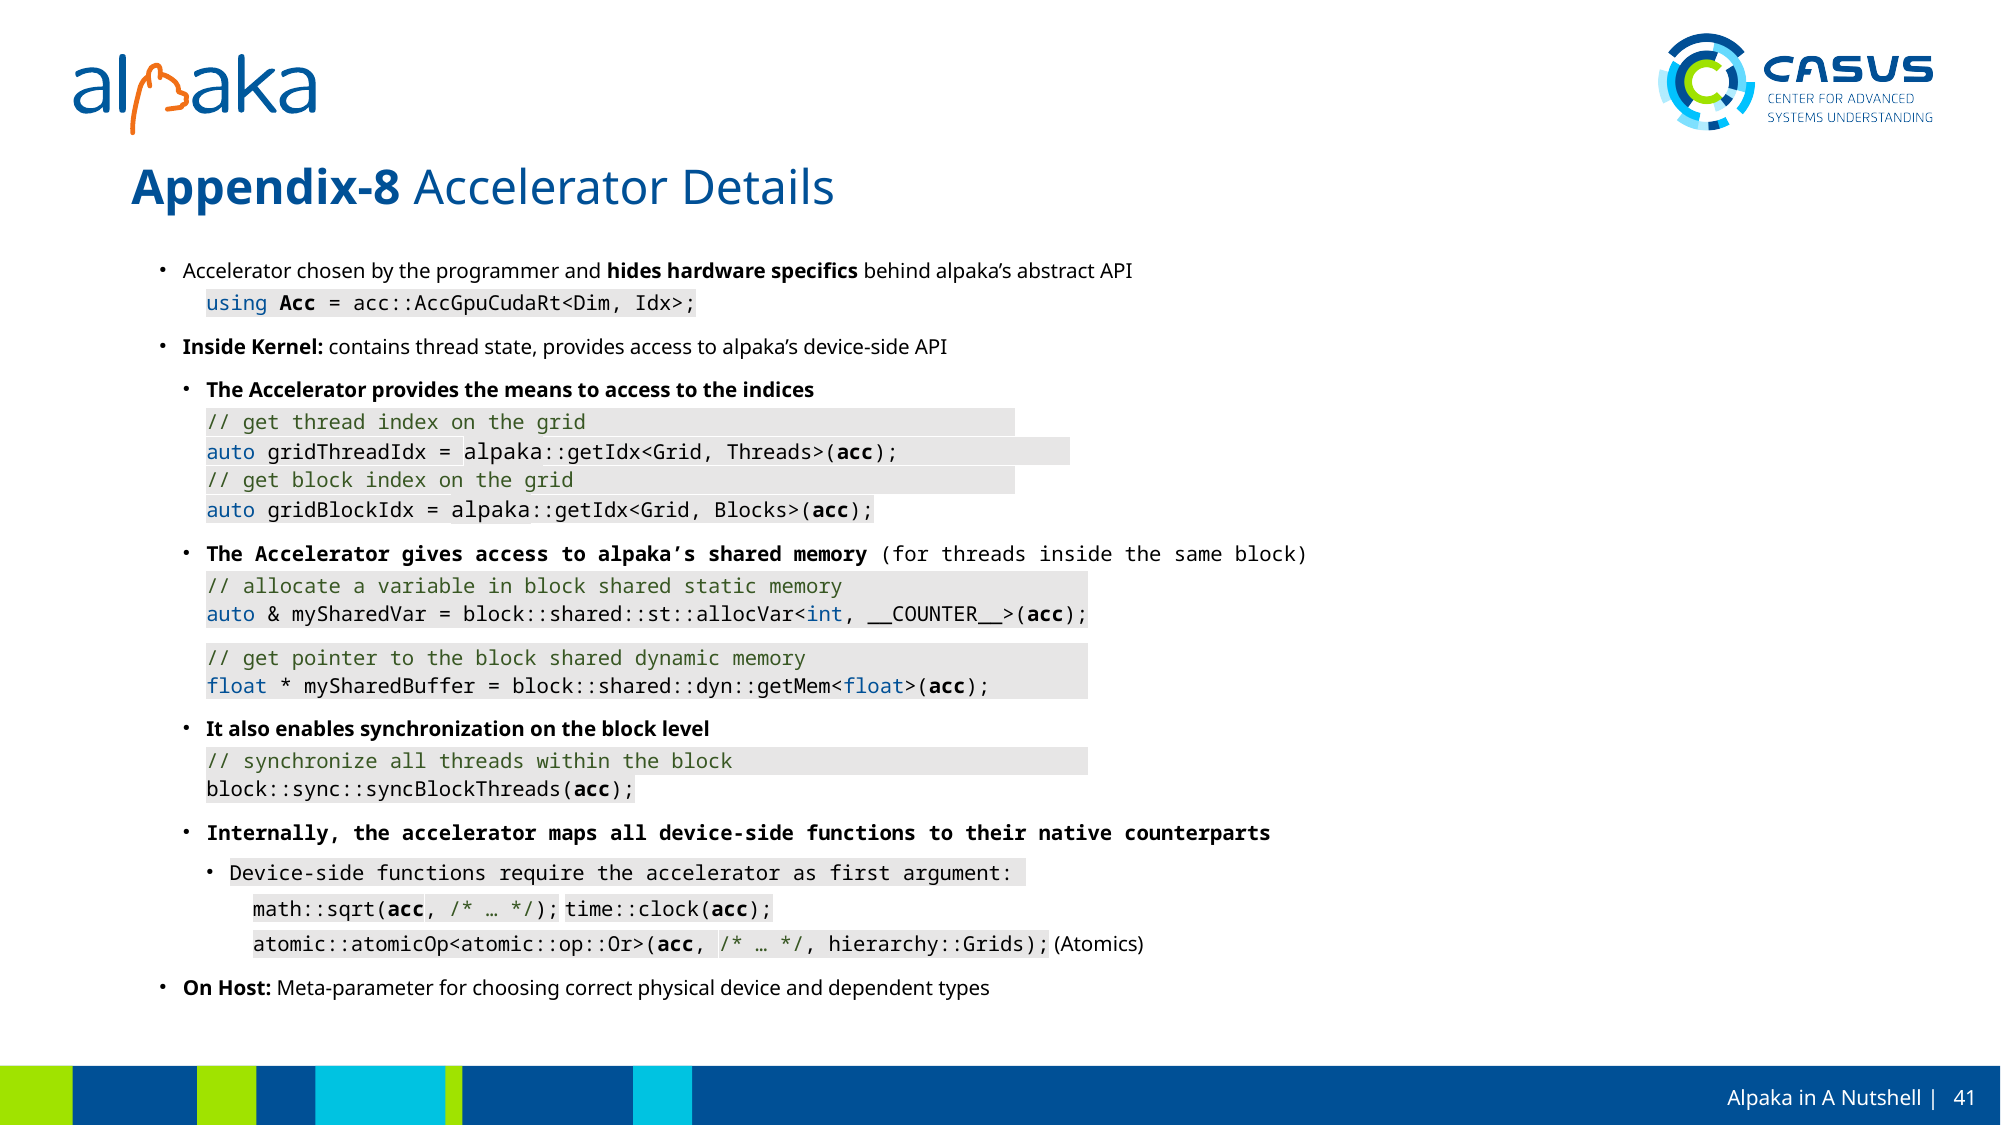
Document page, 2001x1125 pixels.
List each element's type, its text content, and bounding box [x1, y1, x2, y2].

picture [72, 53, 317, 136]
title Appendix-8 Accelerator Details [106, 158, 1016, 214]
list Accelerator chosen by the programmer and hides hardware specifics behind alpaka’s abstract API using Acc = acc::AccGpuCudaRt<Dim, Idx>; Inside Kernel: contains thread state, provides access to alpaka’s device-side API The Accelerator provides the means to access to the indices // get thread index on the grid auto gridThreadIdx = alpaka::getIdx<Grid, Threads>(acc); // get block index on the grid auto gridBlockIdx = alpaka::getIdx<Grid, Blocks>(acc); The Accelerator gives access to alpaka’s shared memory (for threads inside the same block) // allocate a variable in block shared static memory auto & mySharedVar = block::shared::st::allocVar<int, __COUNTER__>(acc); // get pointer to the block shared dynamic memory float * mySharedBuffer = block::shared::dyn::getMem<float>(acc); It also enables synchronization on the block level // synchronize all threads within the block block::sync::syncBlockThreads(acc); Internally, the accelerator maps all device-side functions to their native counterparts Device-side functions require the accelerator as first argument: math::sqrt(acc, /* … */); time::clock(acc); atomic::atomicOp<atomic::op::Or>(acc, /* … */, hierarchy::Grids); (Atomics) On Host: Meta-parameter for choosing correct physical device and dependent types [159, 153, 1695, 1016]
picture [1658, 33, 1933, 131]
